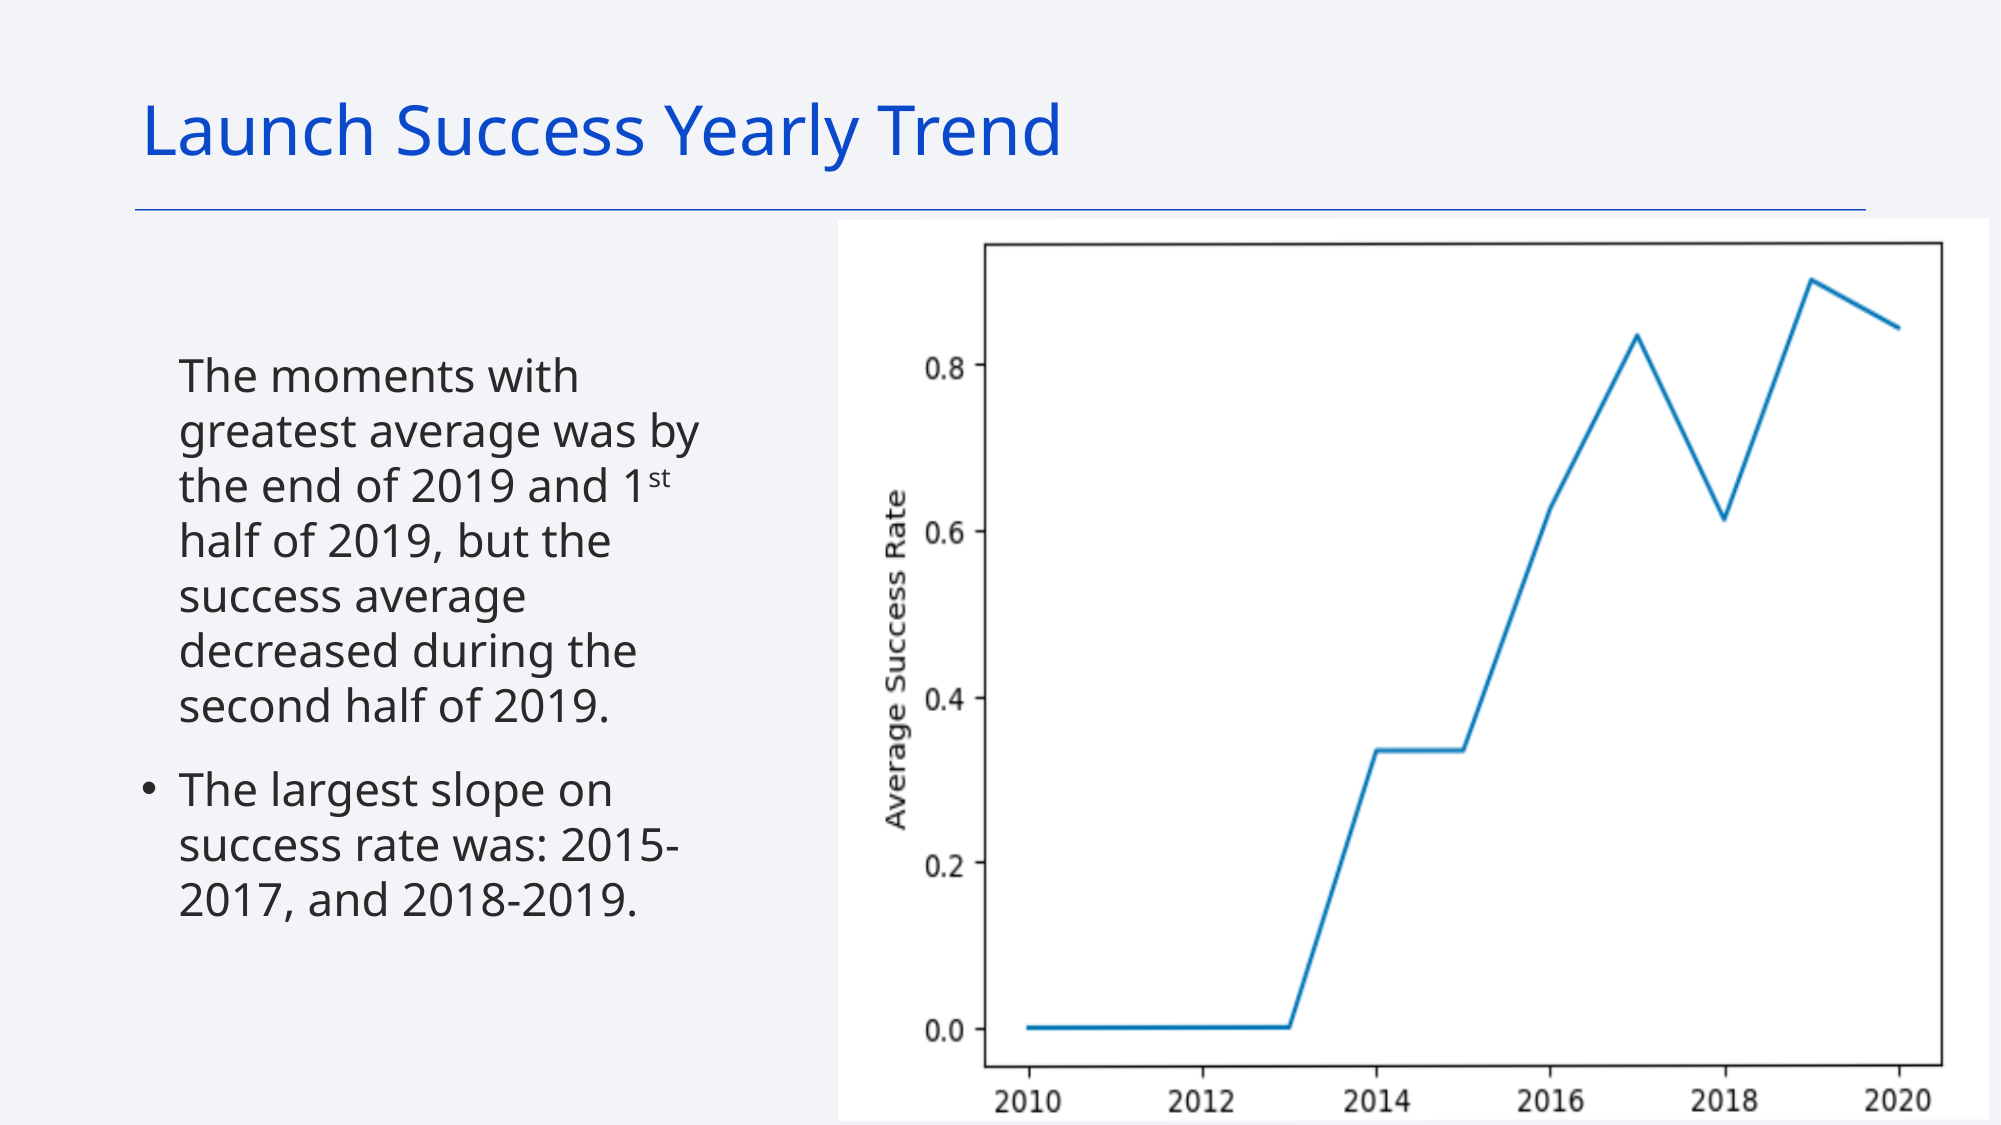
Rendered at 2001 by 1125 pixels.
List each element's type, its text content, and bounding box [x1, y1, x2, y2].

text_box Launch Success Yearly Trend [126, 88, 1852, 179]
list The moments with greatest average was by the end of 2019 and 1st half of 2019, but the success average decreased during the second half of 2019. The largest slope on success rate was: 2015-2017, and 2018-2019. [126, 339, 772, 965]
picture [0, 0, 2001, 1125]
